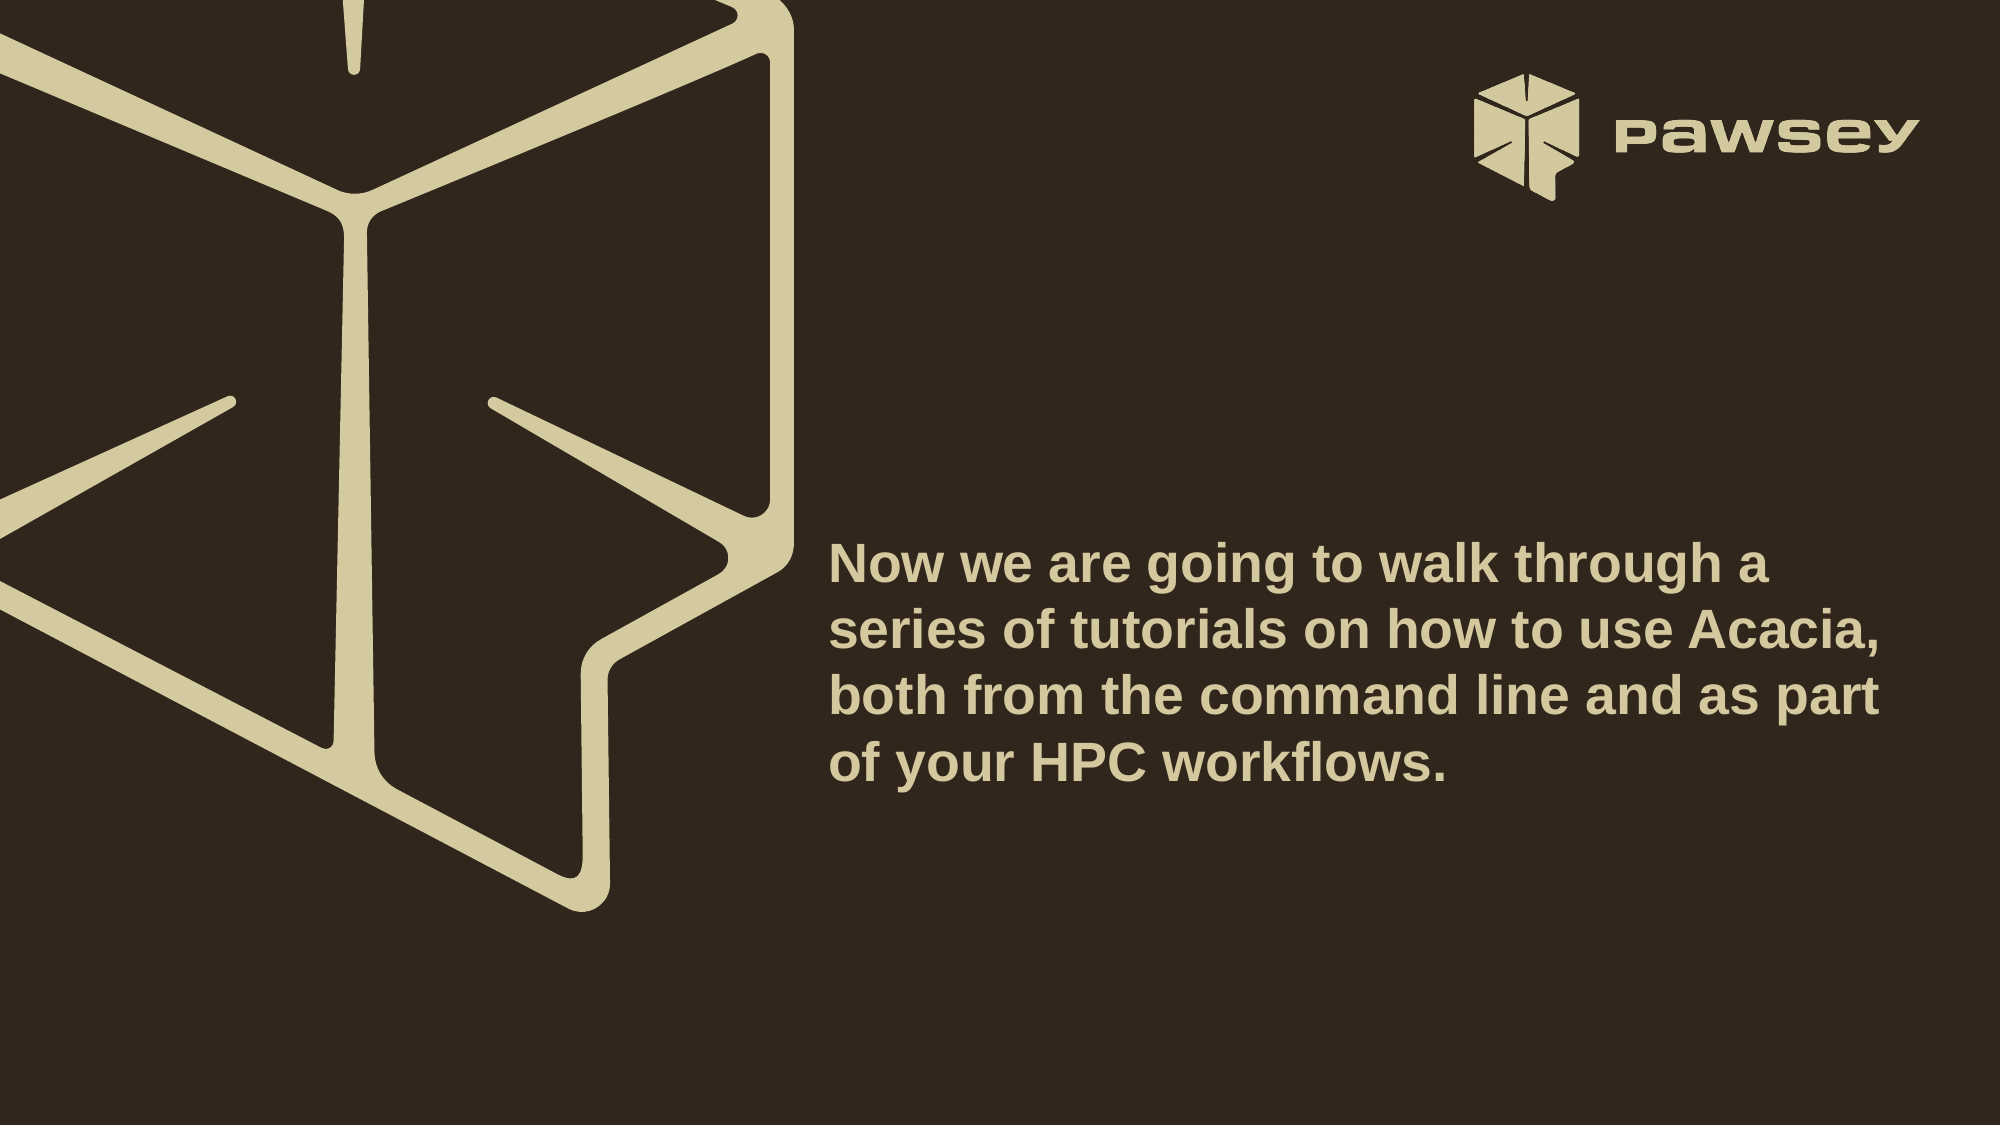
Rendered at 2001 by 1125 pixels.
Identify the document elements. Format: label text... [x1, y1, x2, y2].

title Now we are going to walk through a series of tutorials on how to use Acacia, both from the command line and as part of your HPC workflows. [813, 517, 1934, 800]
picture [1473, 74, 1921, 201]
